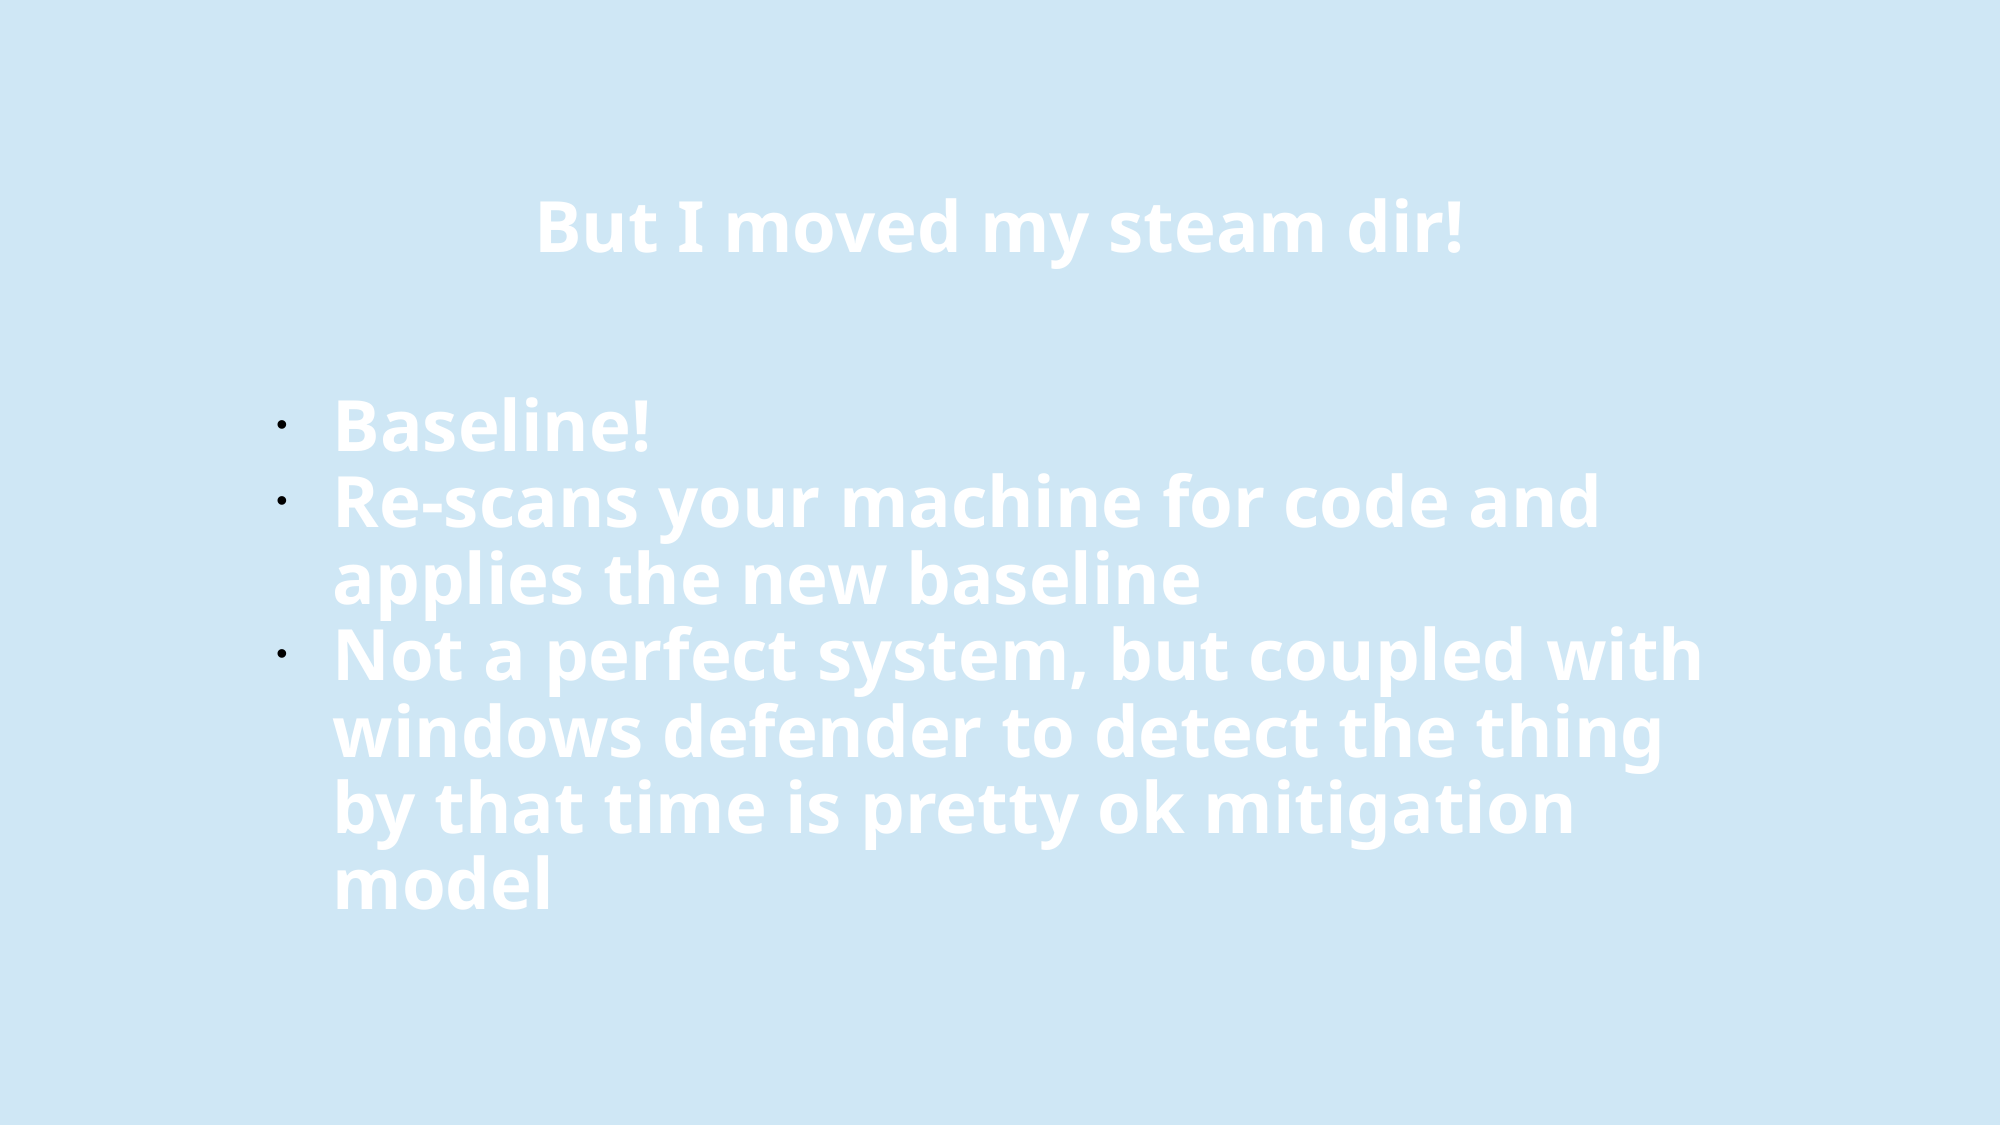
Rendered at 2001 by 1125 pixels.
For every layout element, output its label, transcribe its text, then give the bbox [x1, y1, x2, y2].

subtitle Baseline! Re-scans your machine for code and applies the new baseline Not a perfect system, but coupled with windows defender to detect the thing by that time is pretty ok mitigation model [261, 383, 1739, 863]
title But I moved my steam dir! [261, 184, 1739, 383]
